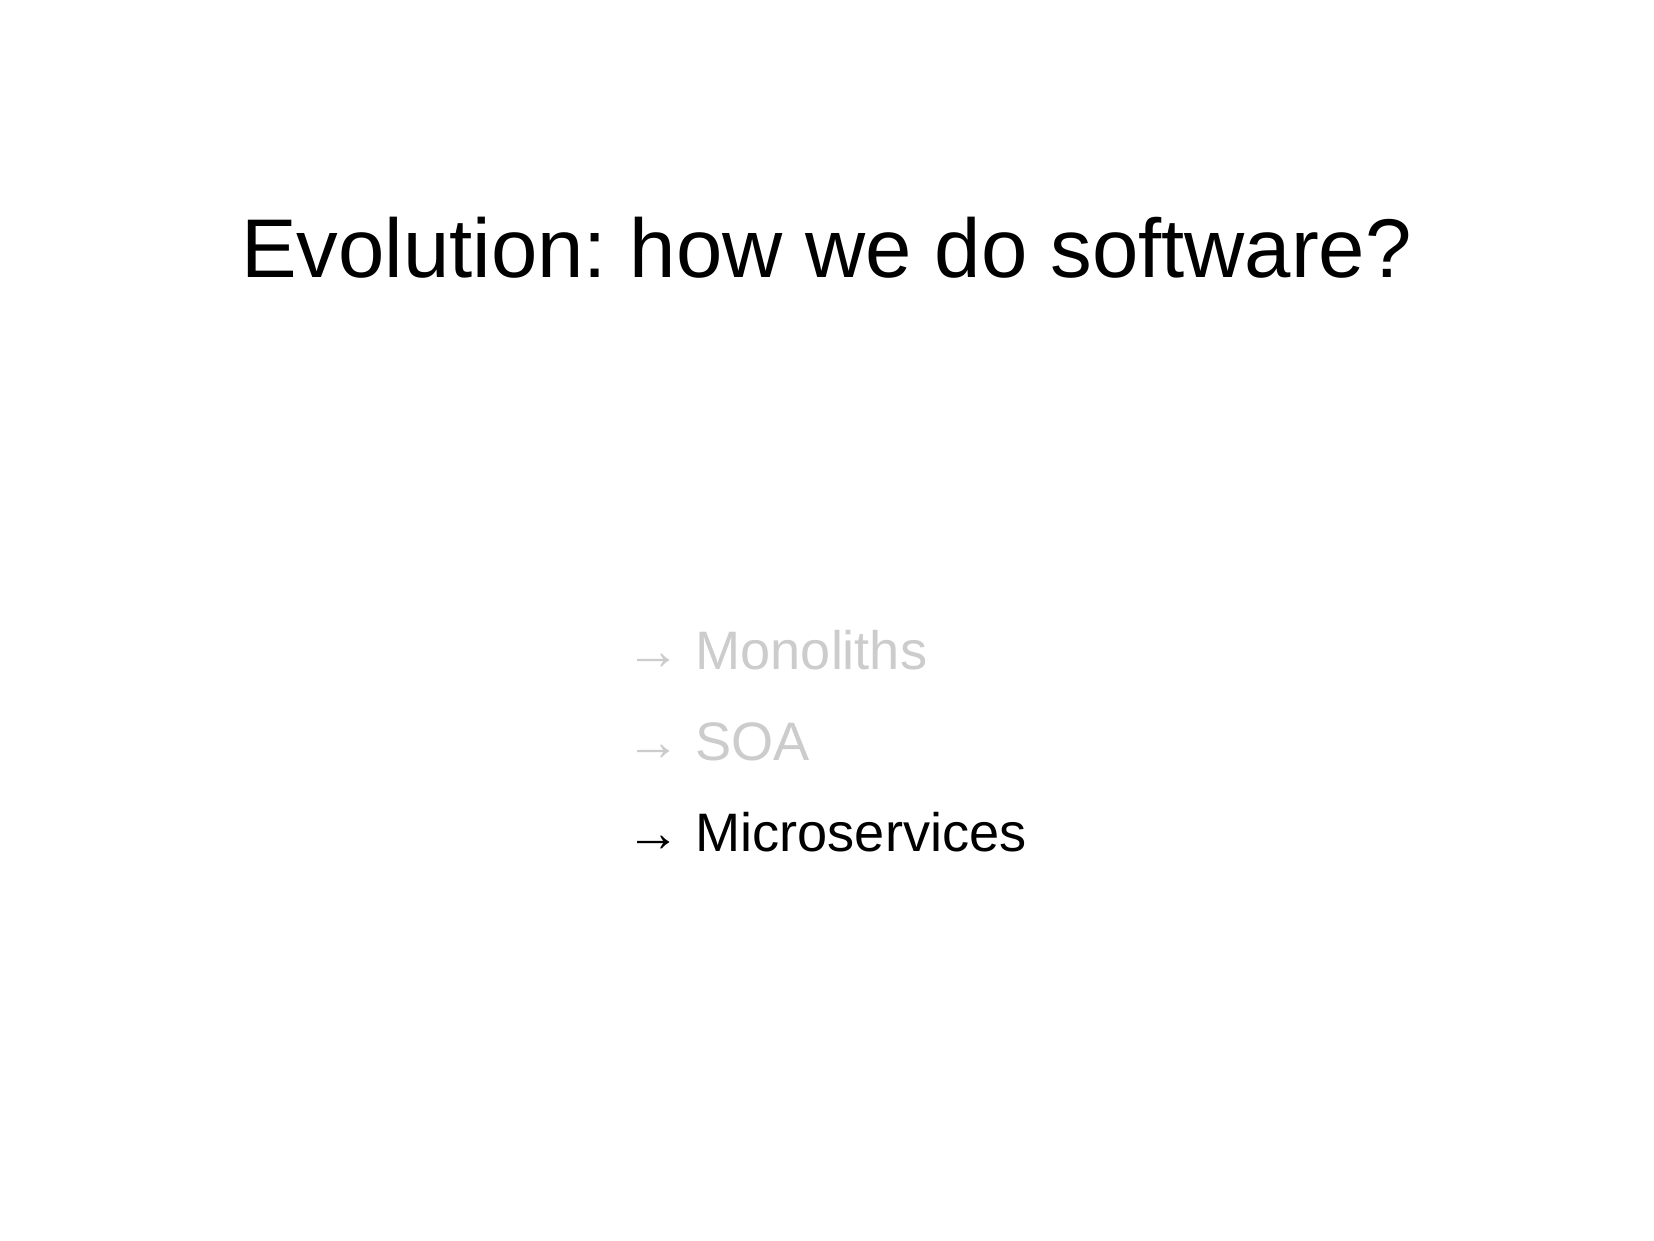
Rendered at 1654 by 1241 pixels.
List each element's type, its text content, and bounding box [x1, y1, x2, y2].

text_box Evolution: how we do software? [226, 195, 1428, 303]
text_box → Monoliths → SOA → Microservices [611, 583, 1043, 841]
